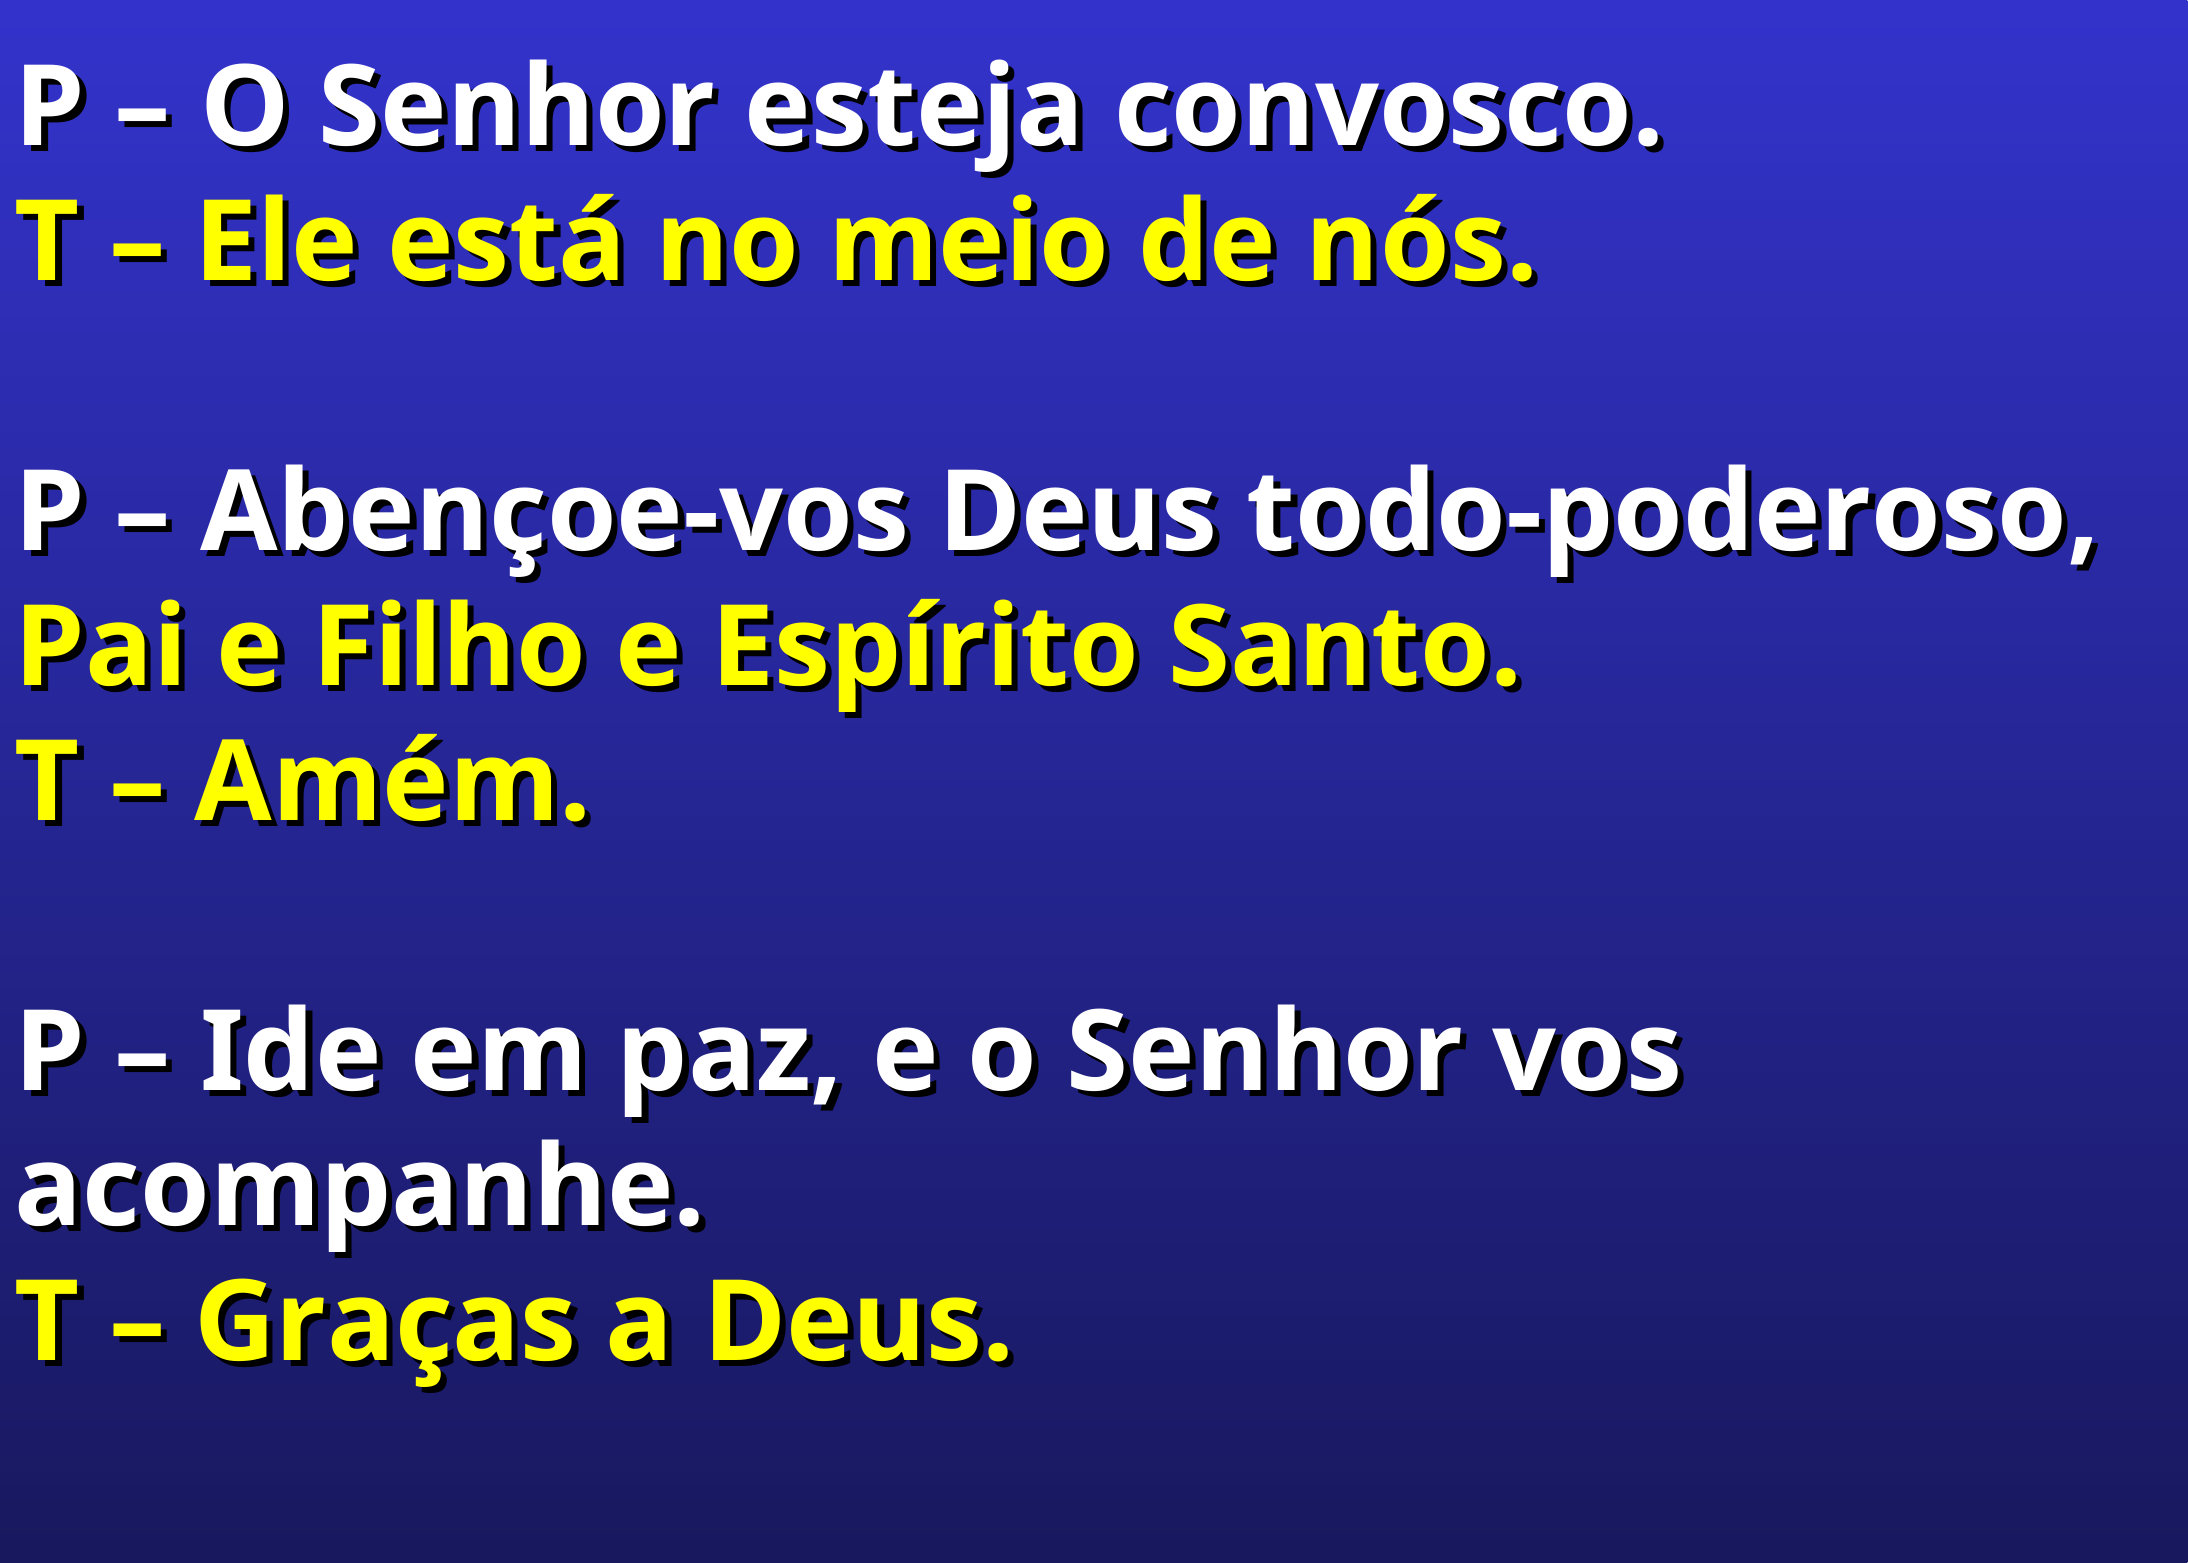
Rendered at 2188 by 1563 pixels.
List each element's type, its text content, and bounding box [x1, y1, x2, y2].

text_box P – O Senhor esteja convosco. T – Ele está no meio de nós. P – Abençoe-vos Deus todo-poderoso, Pai e Filho e Espírito Santo. T – Amém. P – Ide em paz, e o Senhor vos acompanhe. T – Graças a Deus. [0, 25, 2188, 1391]
